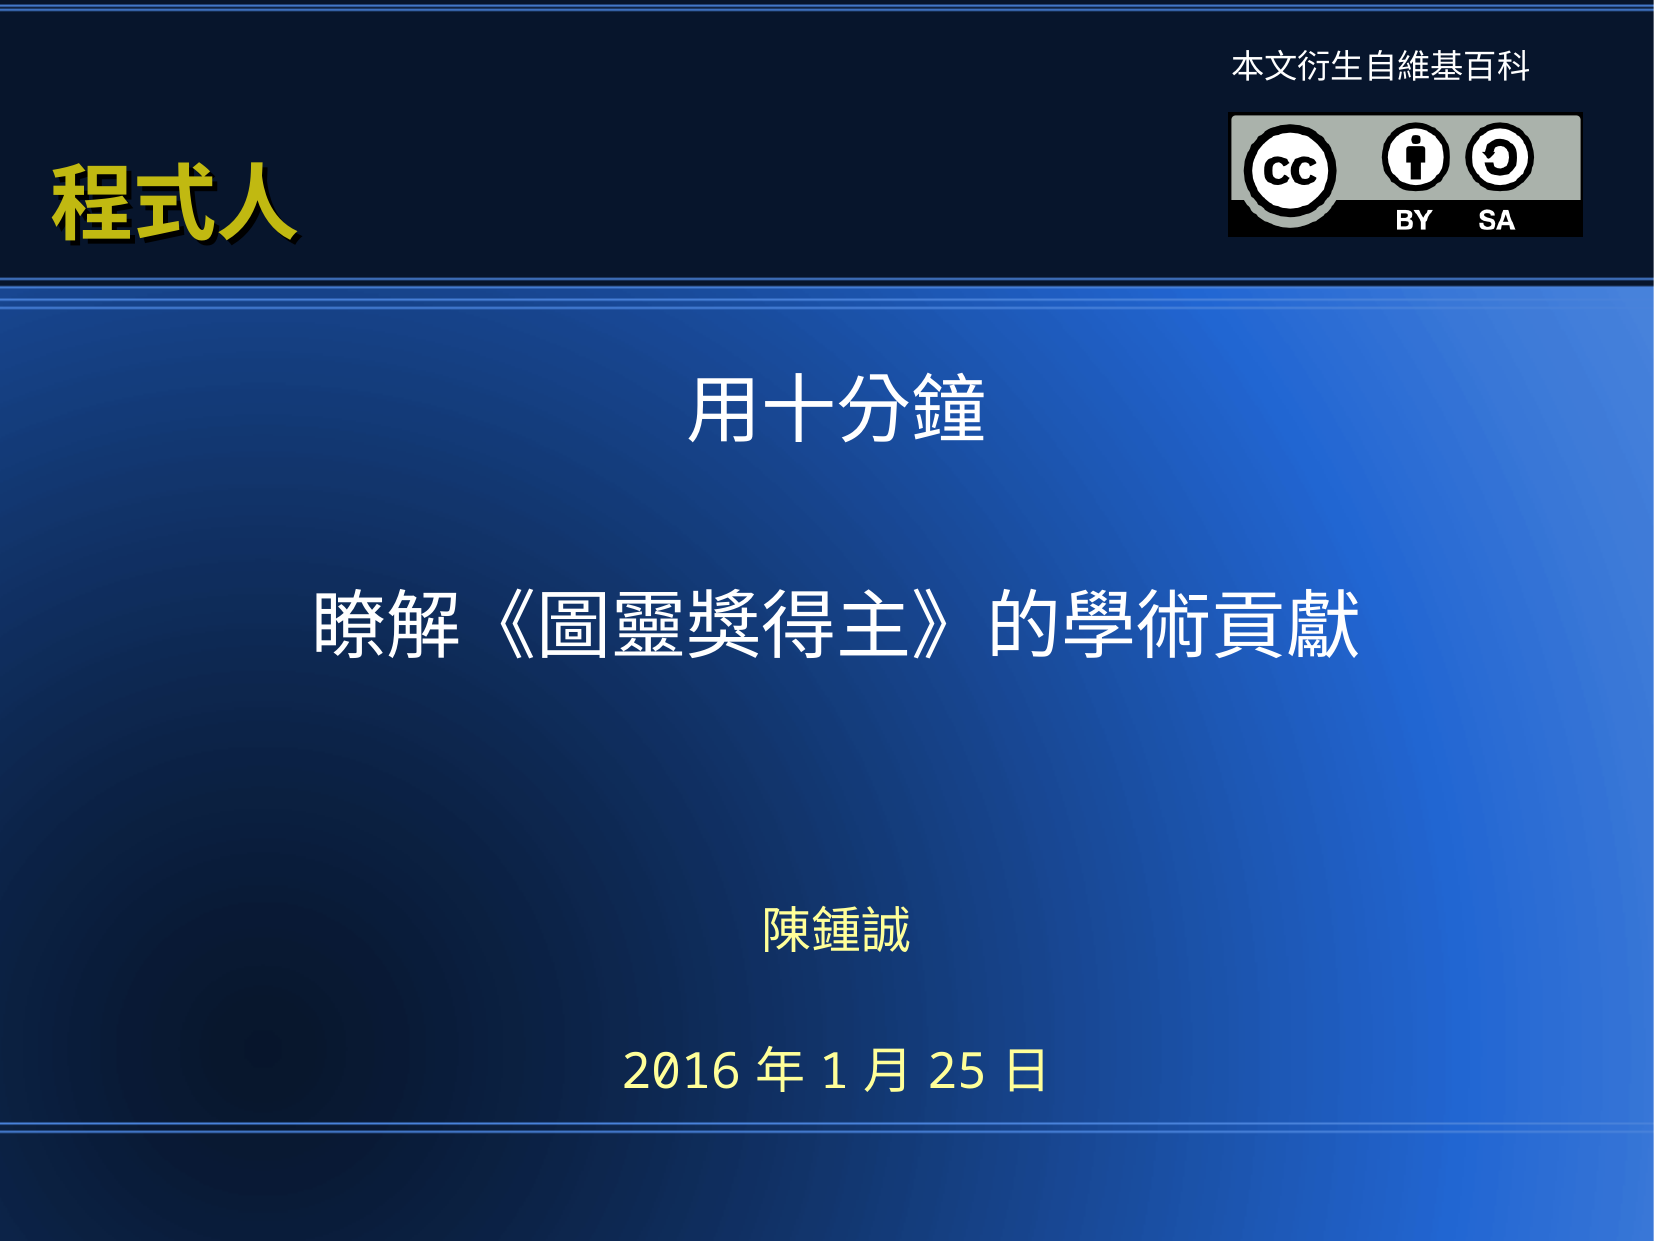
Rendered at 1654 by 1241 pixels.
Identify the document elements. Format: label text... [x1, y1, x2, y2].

subtitle 用十分鐘 瞭解《圖靈獎得主》的學術貢獻 陳鍾誠 2016年1月25日 [47, 342, 1626, 1111]
picture [0, 0, 1654, 1241]
text_box 本文衍生自維基百科 [1216, 32, 1622, 95]
text_box 程式人 [35, 129, 378, 325]
